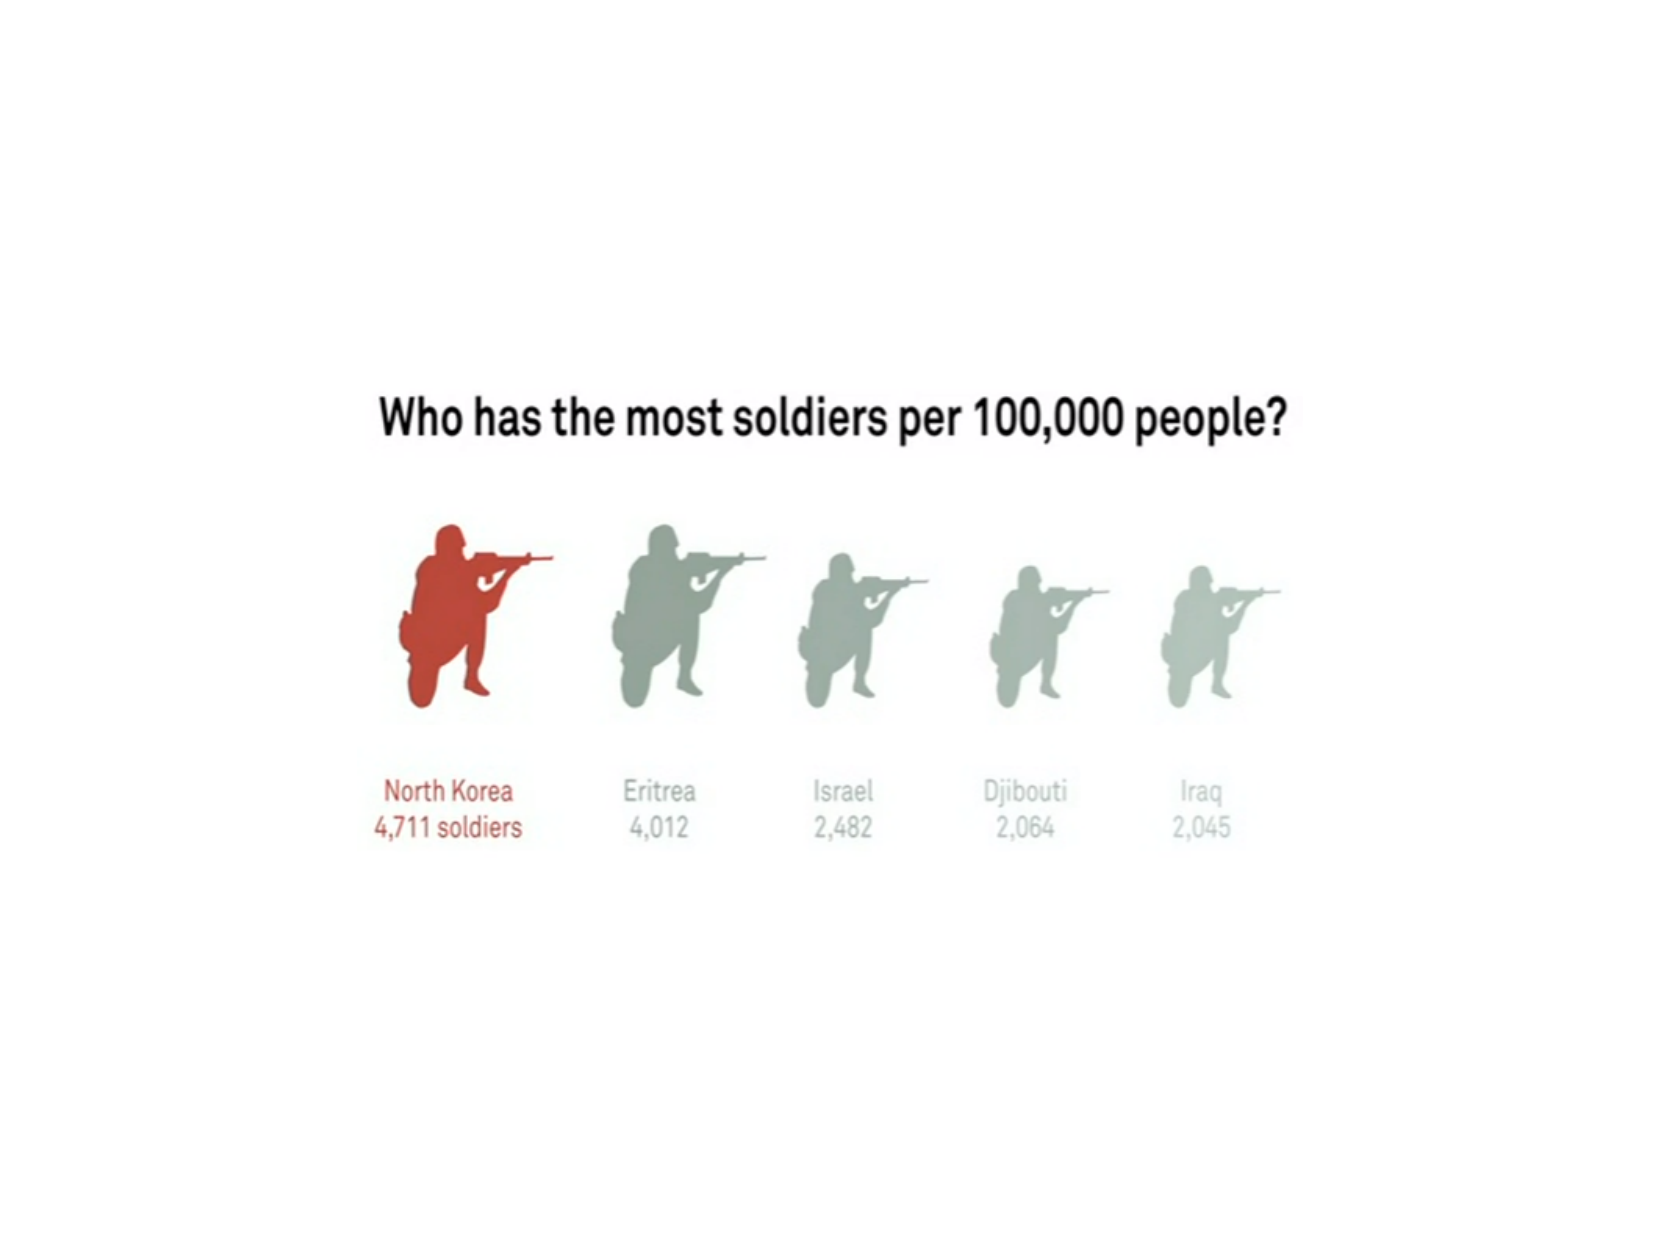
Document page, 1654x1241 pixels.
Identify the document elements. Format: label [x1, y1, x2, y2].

picture [357, 370, 1303, 872]
